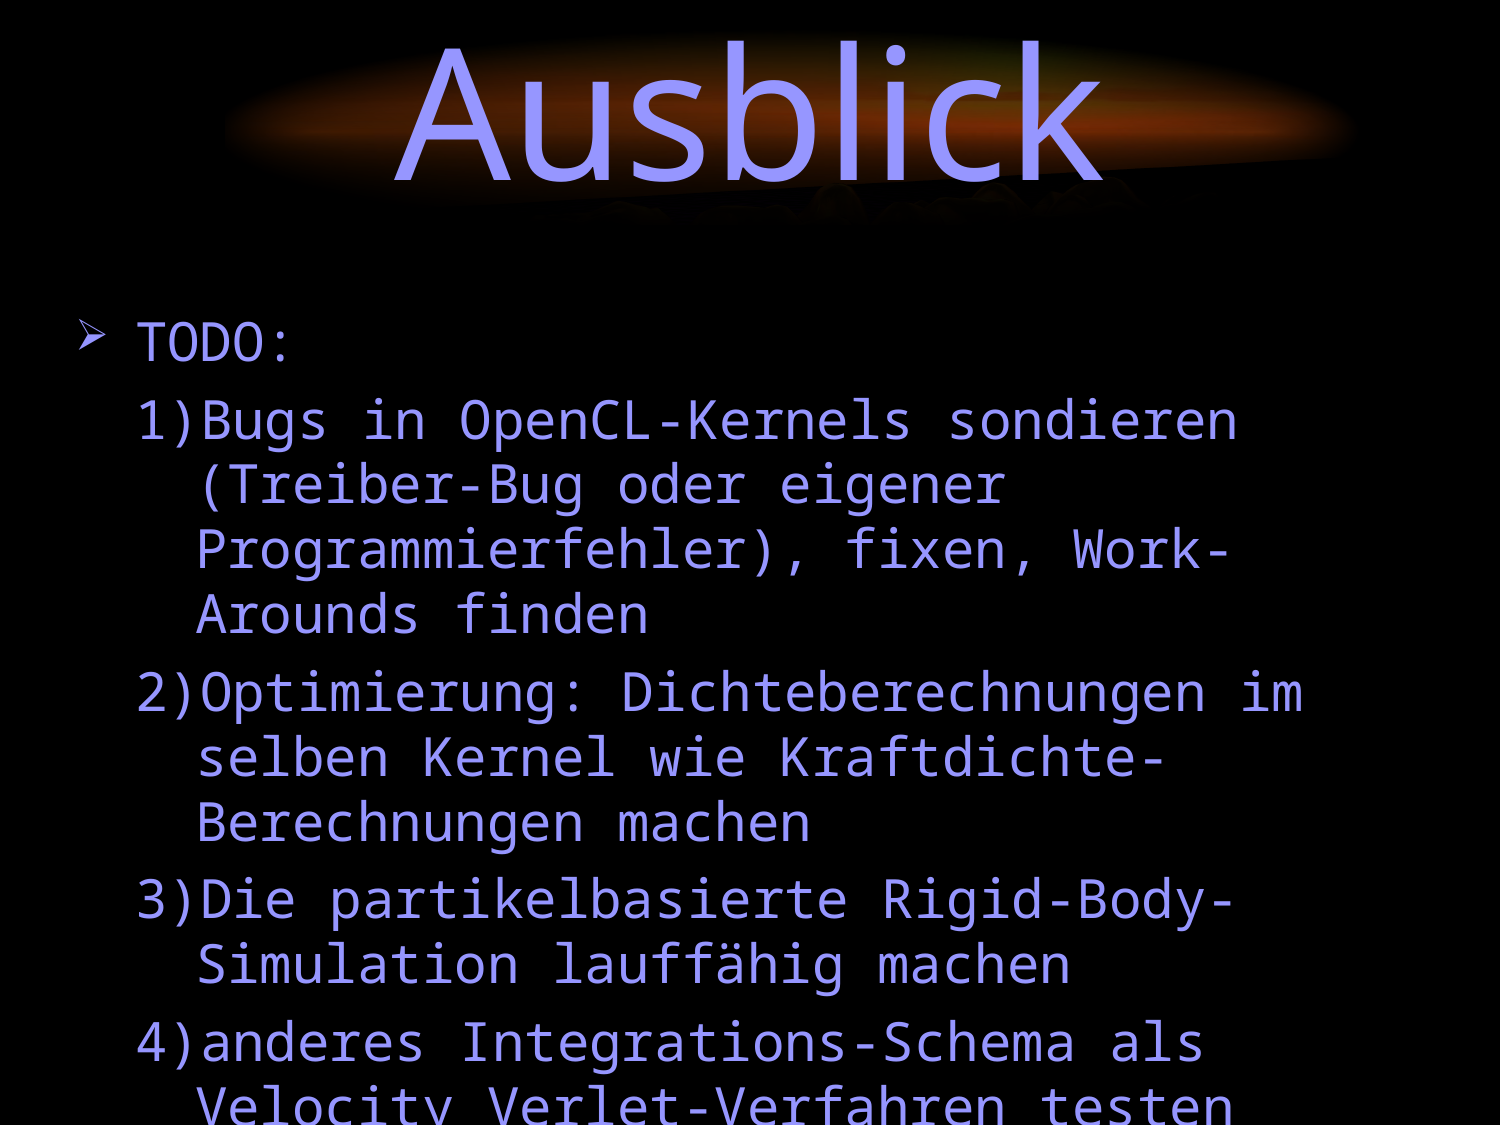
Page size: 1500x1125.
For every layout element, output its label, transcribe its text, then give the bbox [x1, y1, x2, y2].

text_box [112, 0, 1463, 241]
text_box Ausblick [75, 0, 1426, 216]
text_box TODO: Bugs in OpenCL-Kernels sondieren (Treiber-Bug oder eigener Programmierfehler), fixen, Work-Arounds finden Optimierung: Dichteberechnungen im selben Kernel wie Kraftdichte-Berechnungen machen Die partikelbasierte Rigid-Body-Simulation lauffähig machen anderes Integrations-Schema als Velocity Verlet-Verfahren testen 5. Ein das sehr Bandbreiten-lastige und speicherhungrige . 6. Das Fluid angemessen visualisieren nach [vdLGS09], aus Erkenntnis- sen hieraus womöglich die Shader-Klasse und den Shader-Template- Code des „GenericLightingUberShader“ refactorn 7. Die Funktionalität, mehrere Fluide zu simulieren und visualisieren, lauffähig machen 8. OpenCL-Kernels profilen, Flaschenhälse finden, optimieren 9. Den SceneLoader fertig implementieren 10. Die Features zu Ende implementieren, für welche schon viel Code im System liegt: Deferred und Layered Rendering 11. Funktionalität zur Voxelisierung von Geometrie bereitstellen, so dass beliebige „water tight“ Meshes an der Rigid Body-Simulation teilneh- men können 12. Die „static triangle collision meshes“ implementieren 13. Eine GUI implementieren 14. In Hinblick auf Vision der Paddel-Simulation: Wii Remote-Anbindung inklusive Wii MotionPlus- Funktionalität57 realisieren 15. weitere Features implementeren: Ambient Occlusion, Depth of Field etc. 16. „akustische Simulation“: testen, ob die generische Framework- Struktur sich auch auf diese Domäne übertragen lässt, und ob dies einen Mehrwert darstellt [0, 299, 1471, 1088]
